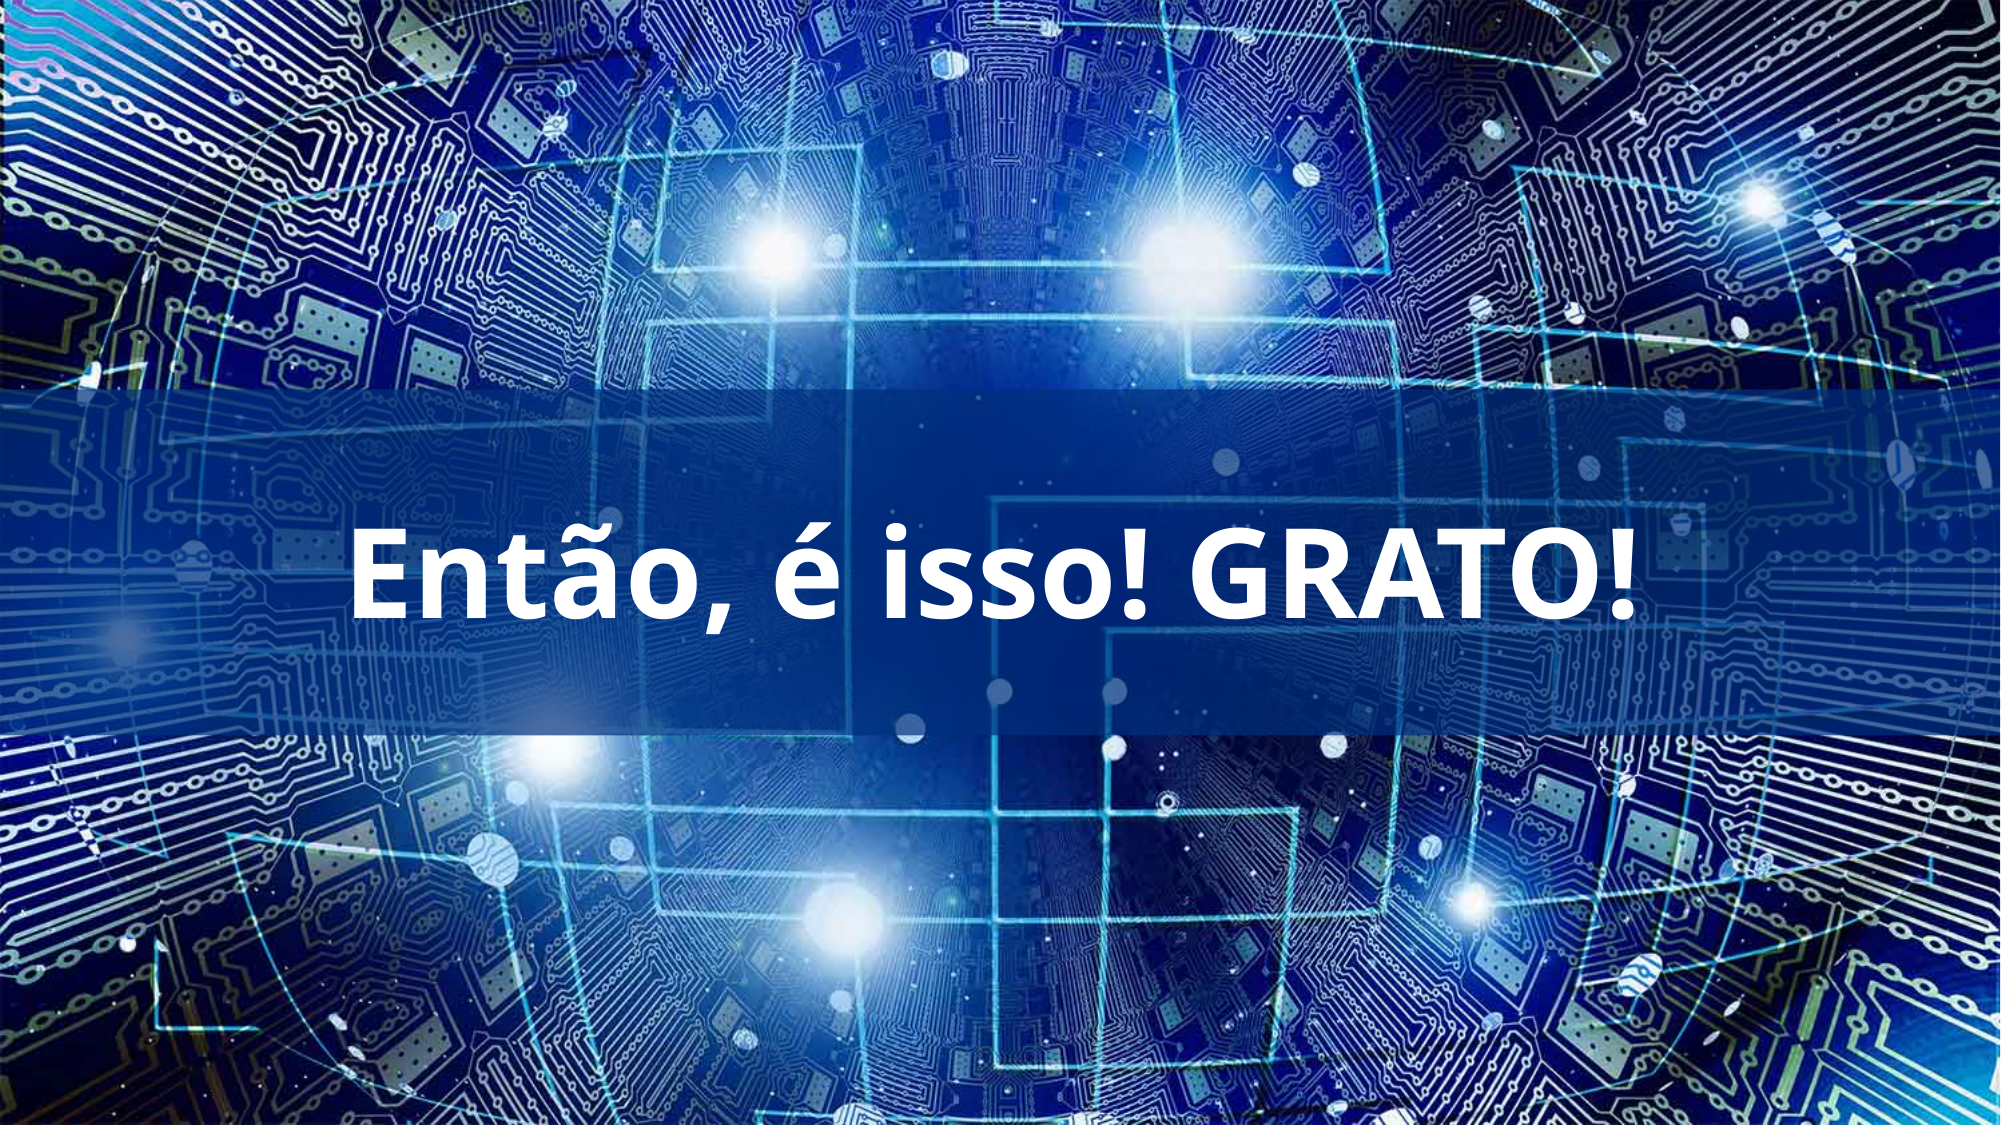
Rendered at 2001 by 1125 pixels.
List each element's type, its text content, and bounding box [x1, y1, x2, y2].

text_box [0, 389, 2000, 736]
list Então, é isso! GRATO! [43, 518, 1942, 638]
picture [0, 0, 2001, 1125]
